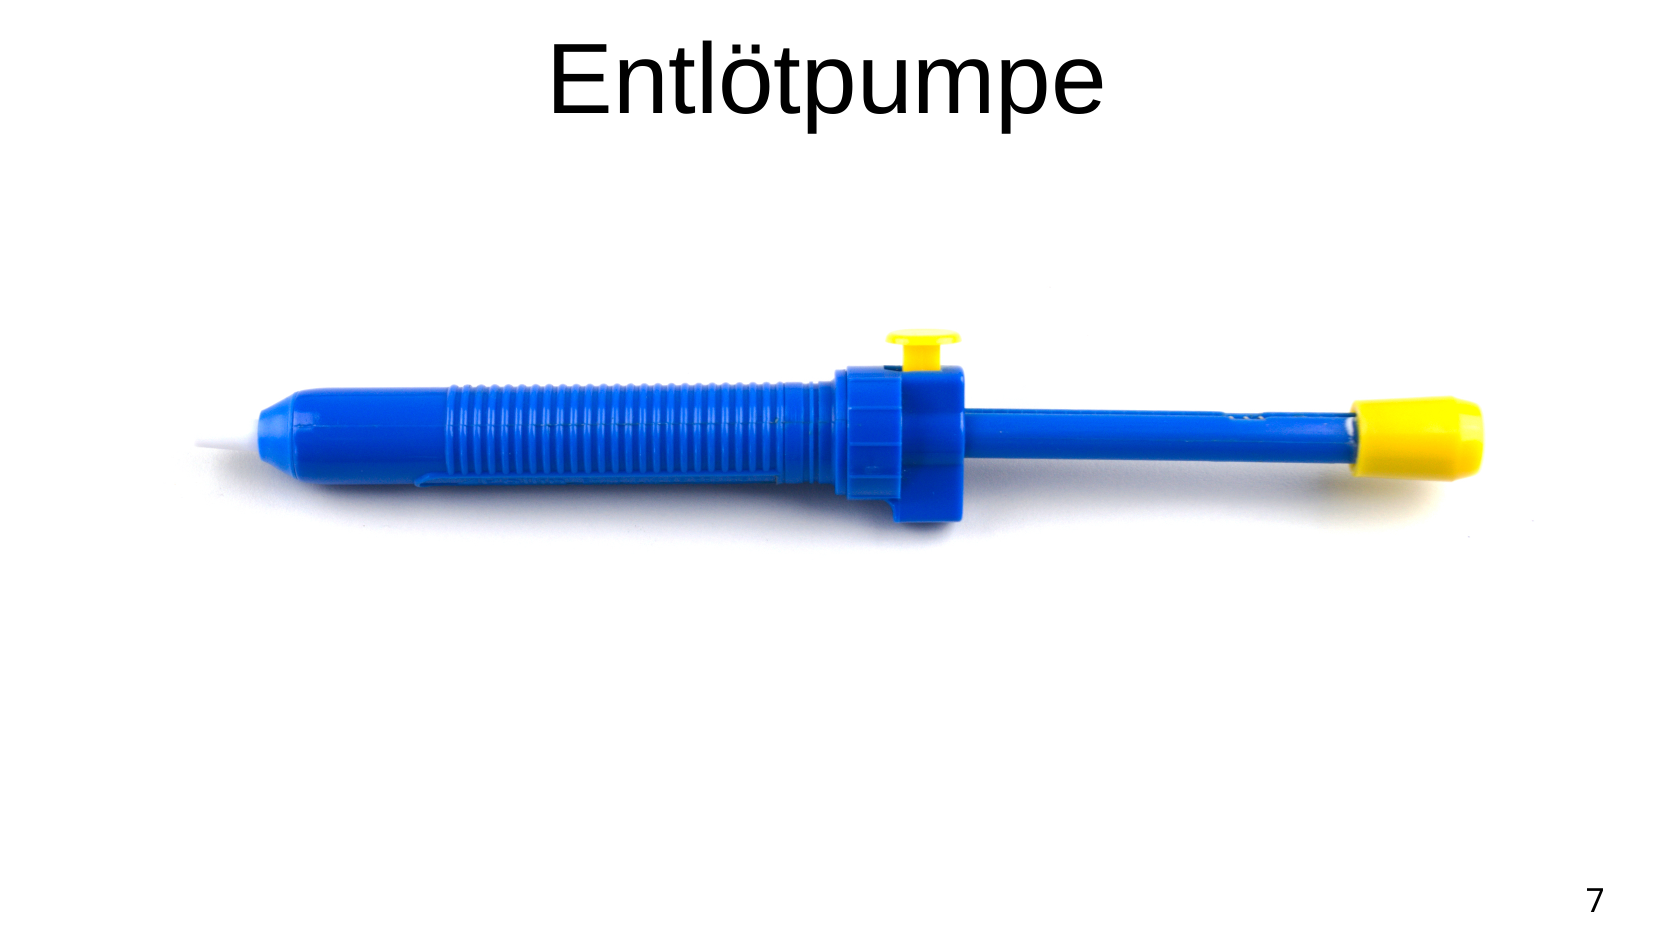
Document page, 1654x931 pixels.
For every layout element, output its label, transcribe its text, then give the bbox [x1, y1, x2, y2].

picture [90, 269, 1541, 612]
title Entlötpumpe [82, 1, 1571, 157]
